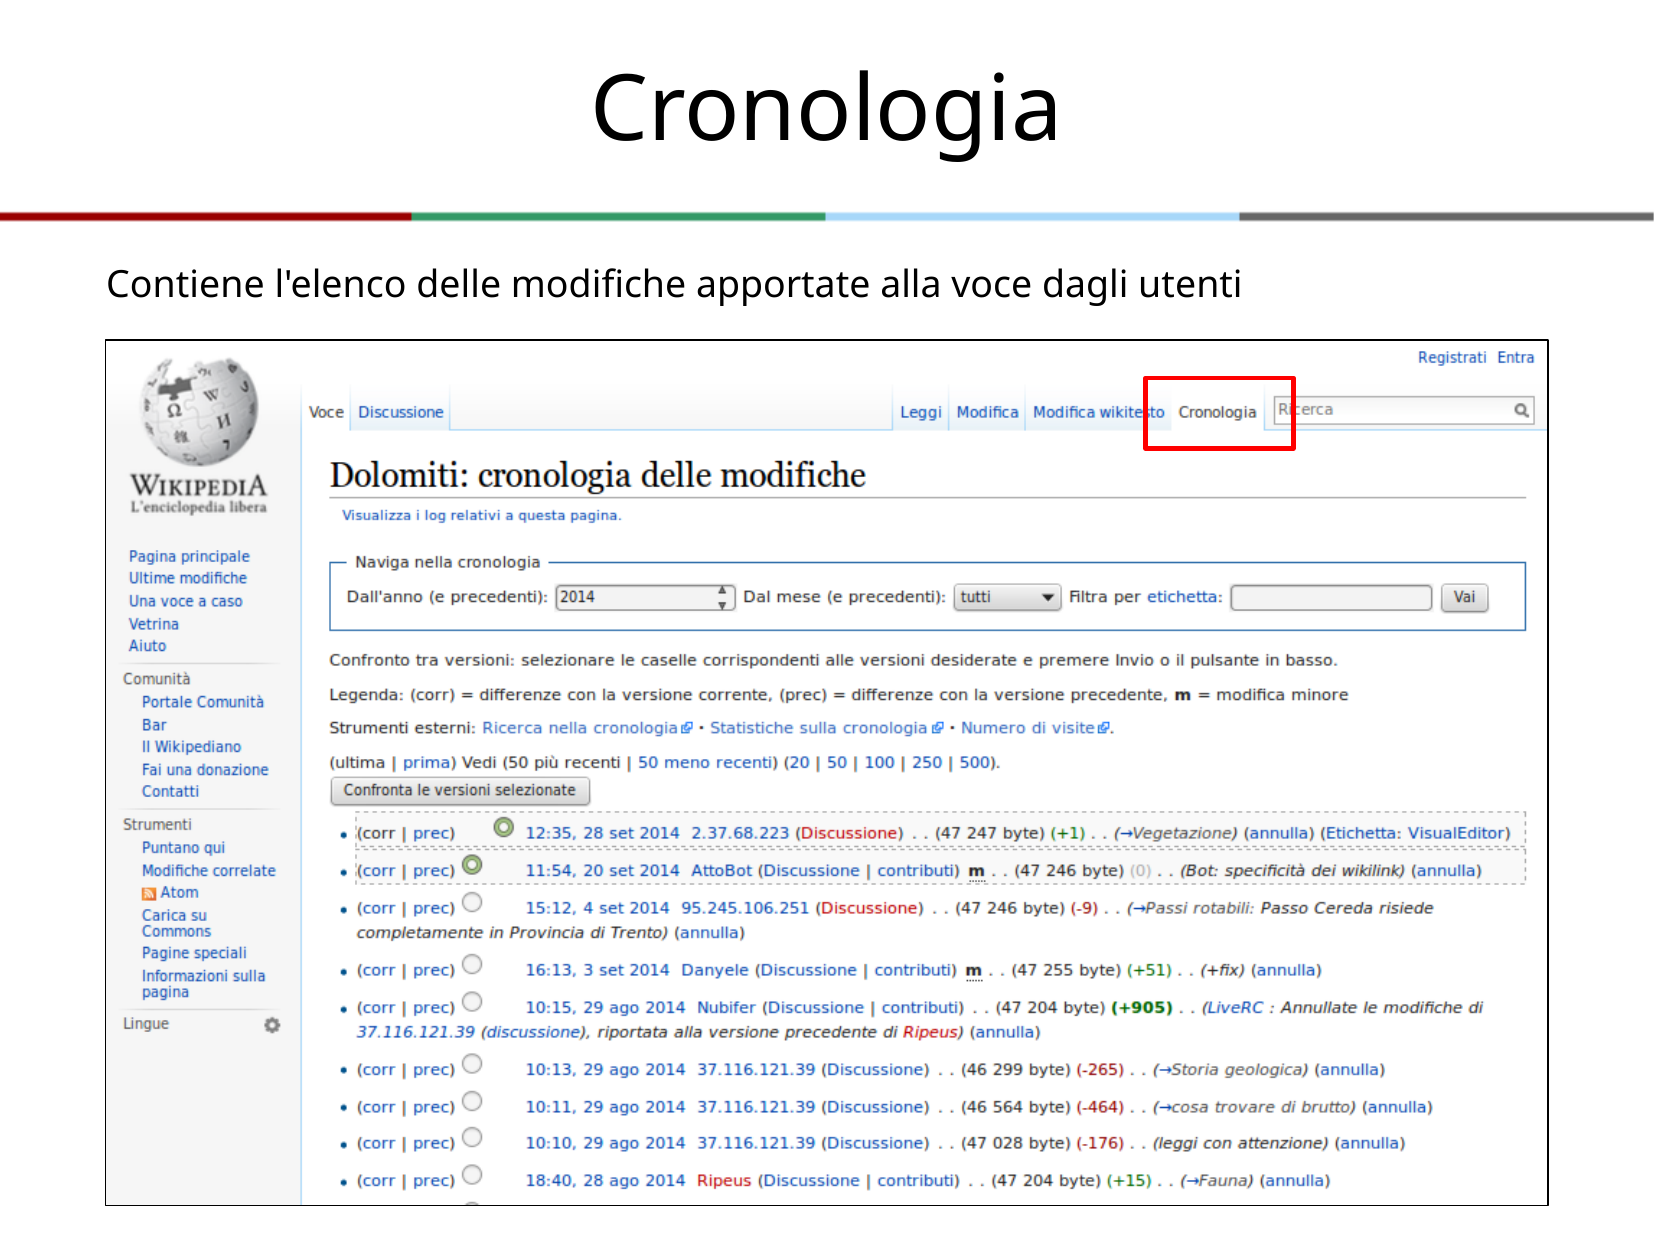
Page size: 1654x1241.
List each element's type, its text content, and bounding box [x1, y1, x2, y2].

picture [0, 200, 1654, 235]
picture [106, 340, 1548, 1205]
text_box Contiene l'elenco delle modifiche apportate alla voce dagli utenti [106, 259, 1548, 319]
text_box Cronologia [82, 0, 1571, 200]
